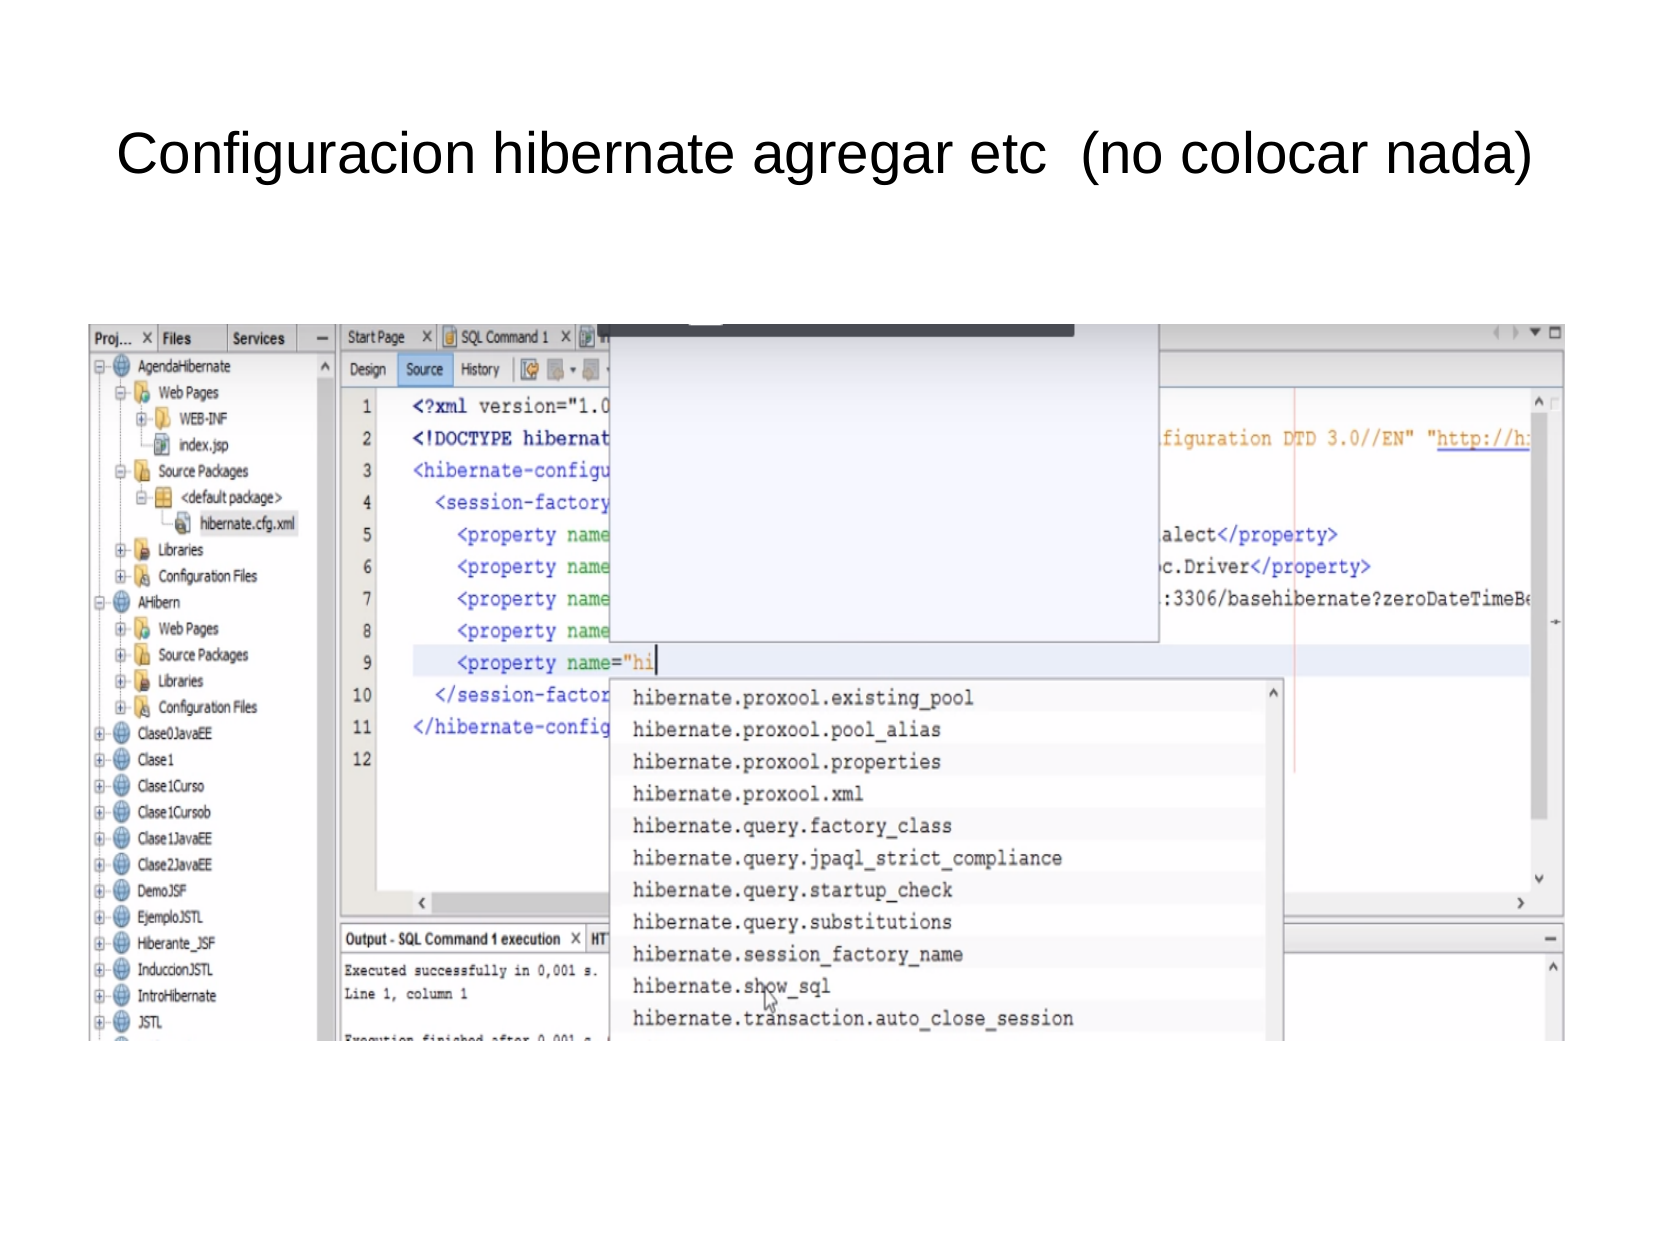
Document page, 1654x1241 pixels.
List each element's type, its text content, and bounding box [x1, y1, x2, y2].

picture [88, 324, 1565, 1041]
title Configuracion hibernate agregar etc (no colocar nada) [82, 49, 1571, 257]
